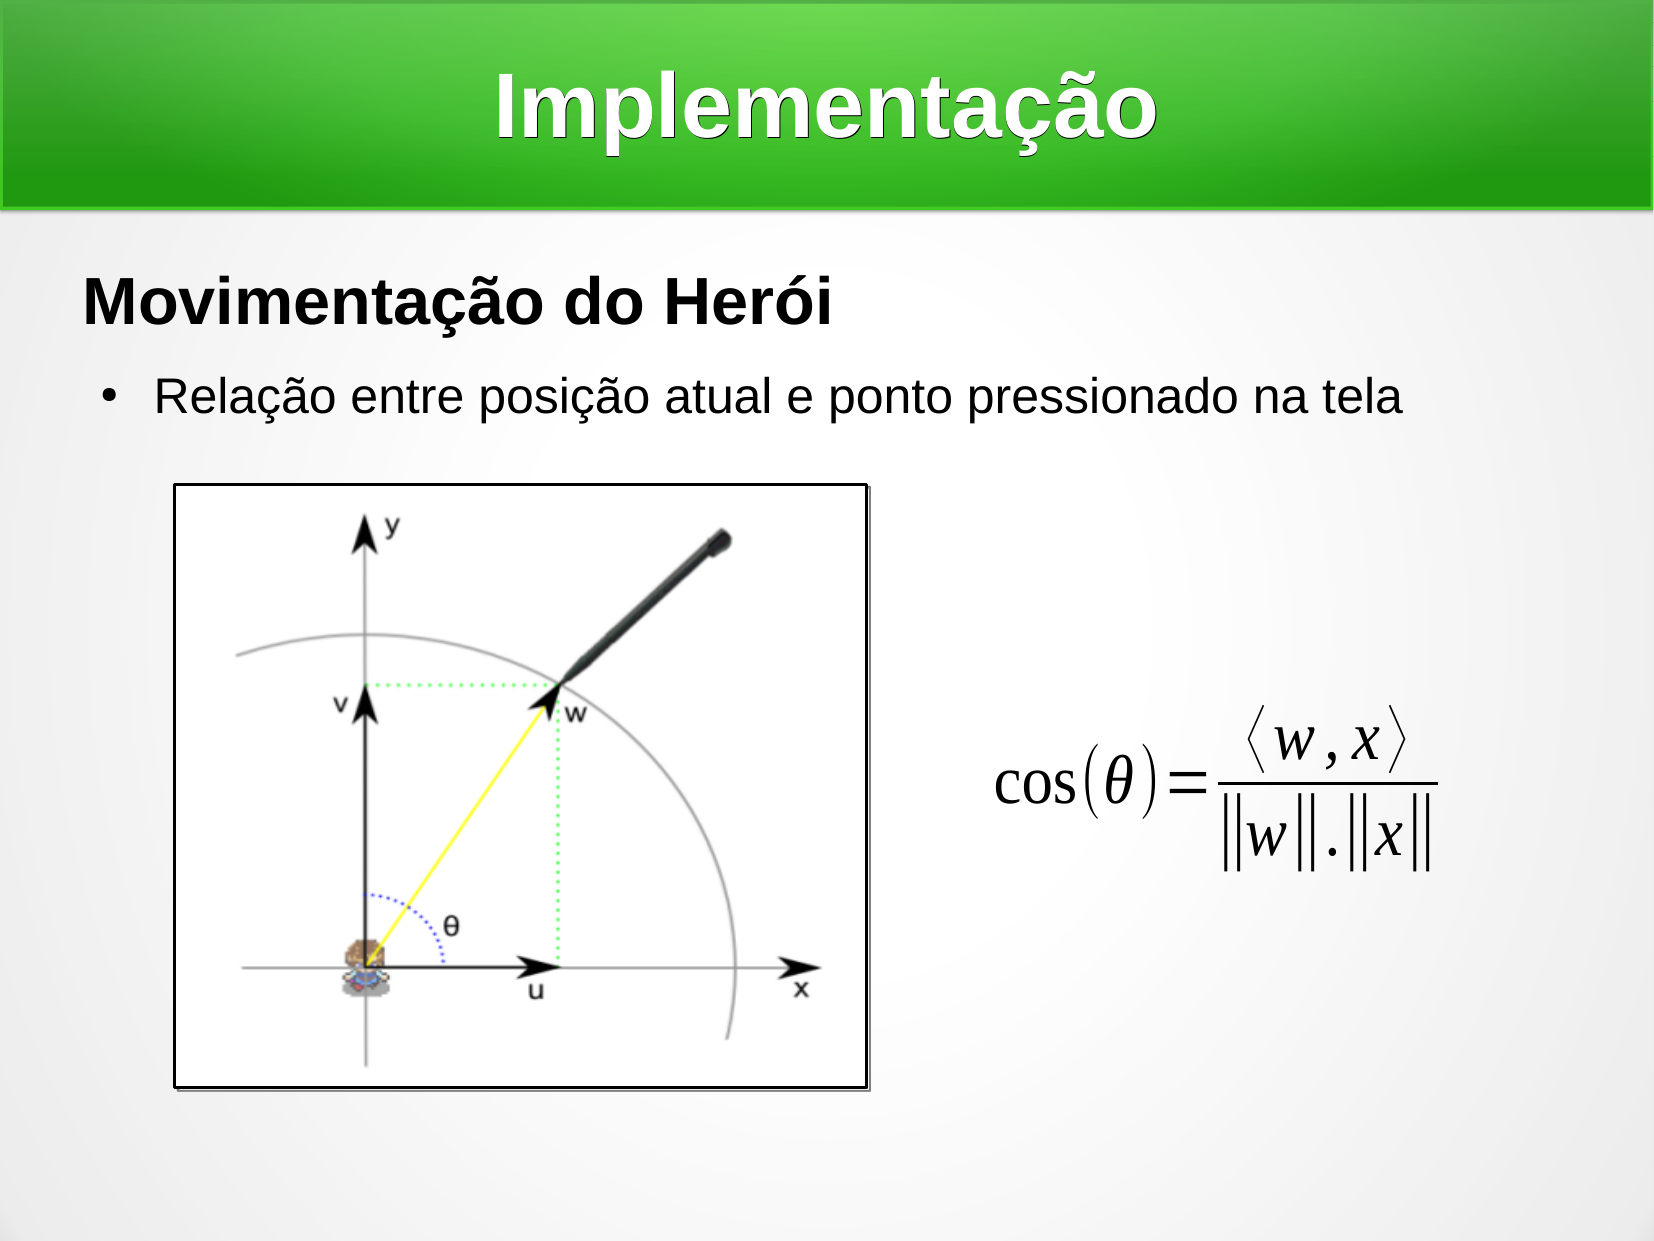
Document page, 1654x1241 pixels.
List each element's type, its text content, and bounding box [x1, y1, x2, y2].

chart [977, 699, 1455, 874]
list Movimentação do Herói Relação entre posição atual e ponto pressionado na tela [82, 257, 1571, 486]
picture [176, 485, 865, 1086]
title Implementação [82, 35, 1571, 178]
